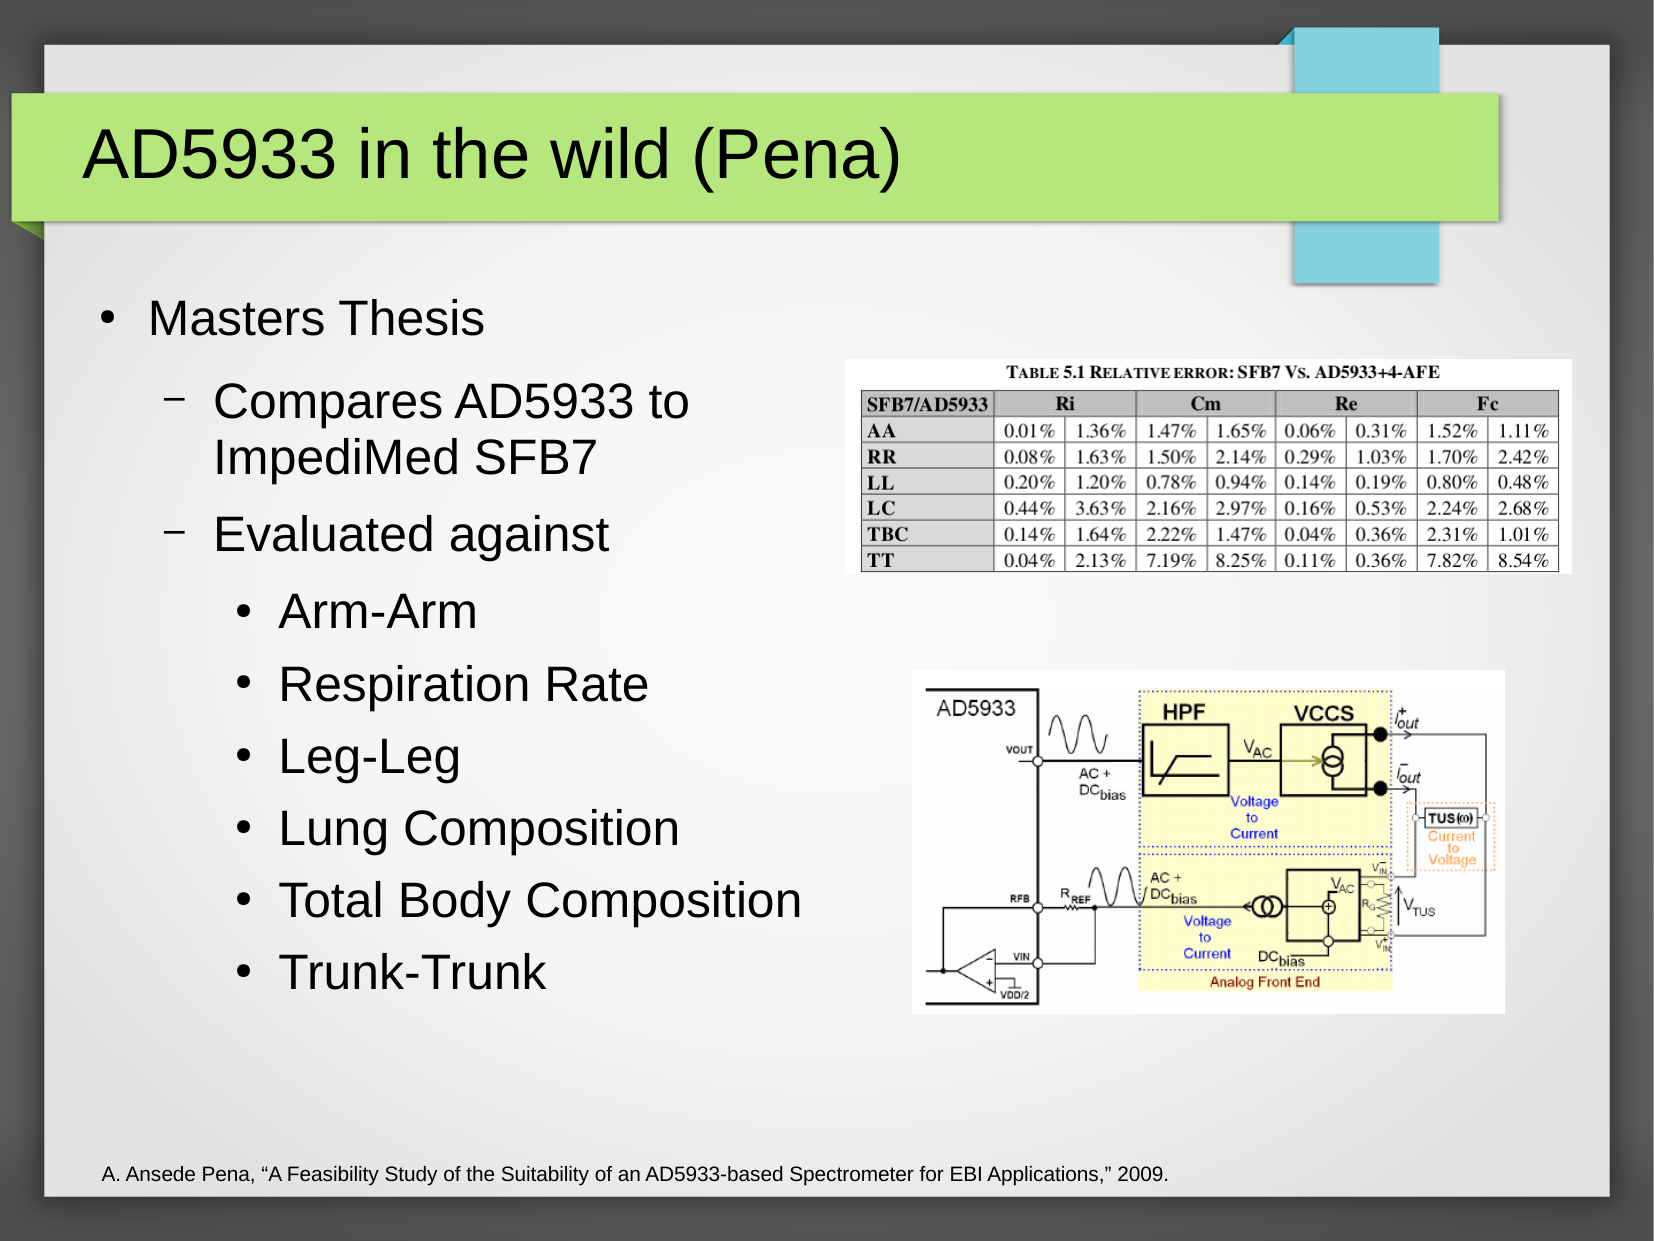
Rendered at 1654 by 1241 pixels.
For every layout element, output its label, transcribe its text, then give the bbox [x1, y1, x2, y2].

title AD5933 in the wild (Pena) [82, 94, 1264, 213]
list Masters Thesis Compares AD5933 to ImpediMed SFB7 Evaluated against Arm-Arm Respiration Rate Leg-Leg Lung Composition Total Body Composition Trunk-Trunk [82, 290, 809, 1010]
text_box A. Ansede Pena, “A Feasibility Study of the Suitability of an AD5933-based Spectrometer for EBI Applications,” 2009. [86, 1155, 1576, 1216]
picture [0, 0, 1654, 1241]
